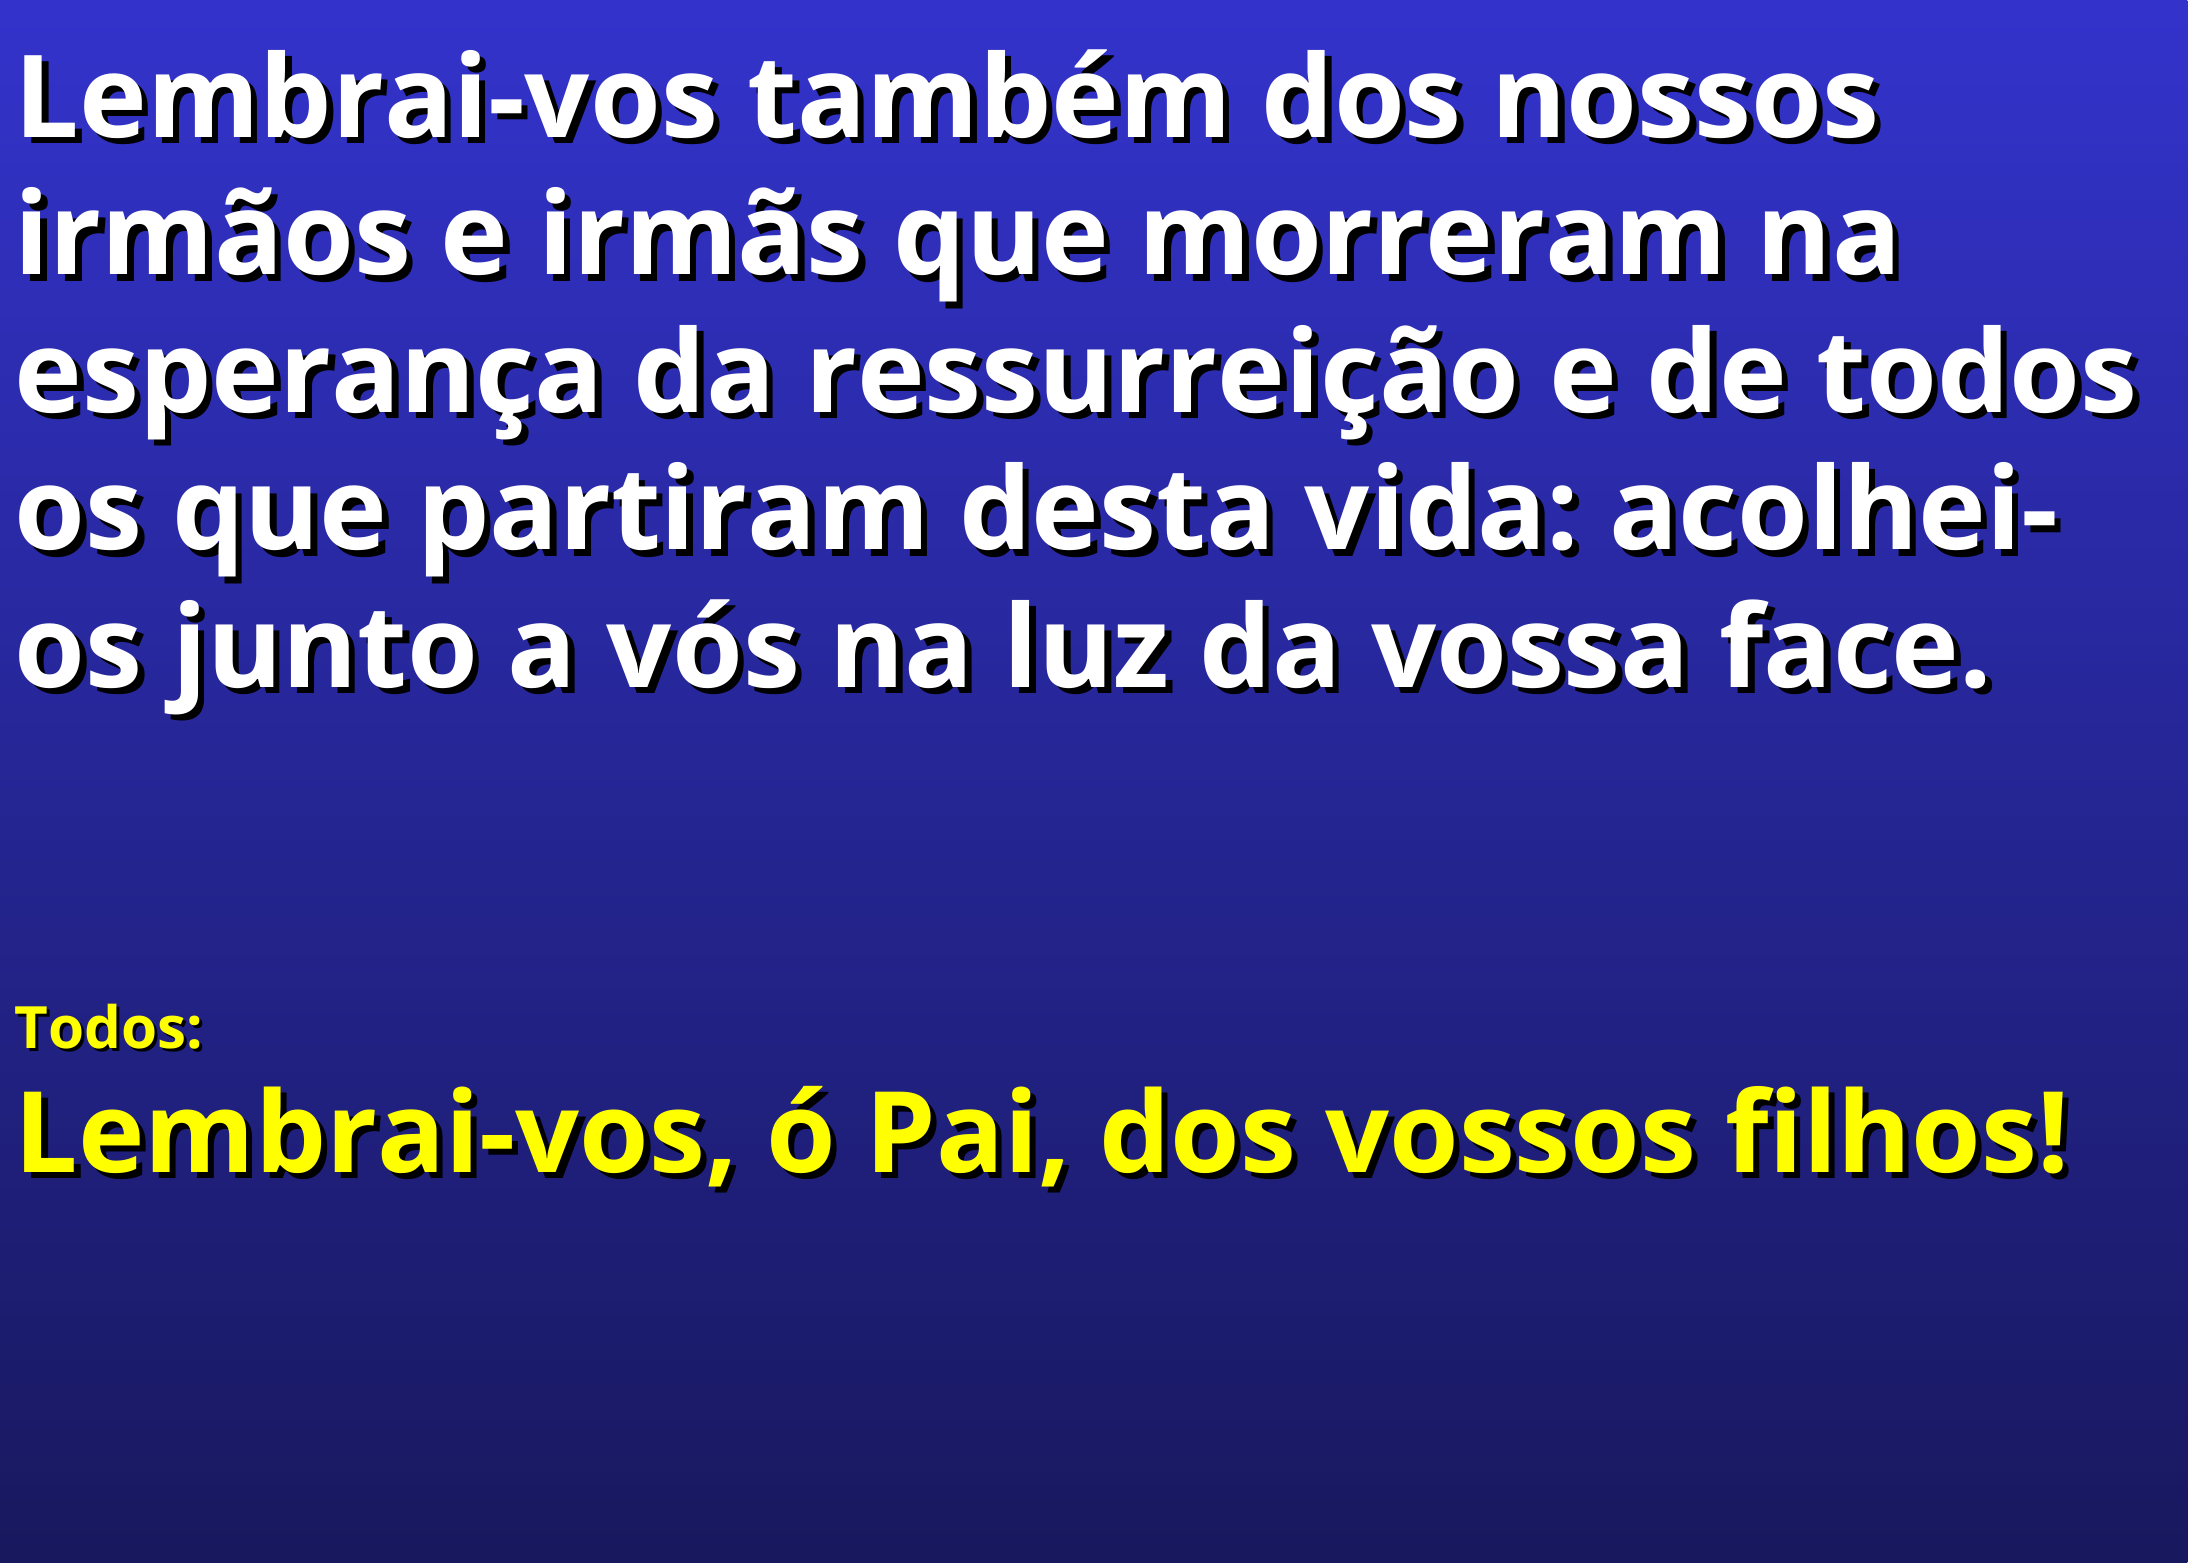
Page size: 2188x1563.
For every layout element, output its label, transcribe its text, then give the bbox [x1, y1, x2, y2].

text_box Lembrai-vos também dos nossos irmãos e irmãs que morreram na esperança da ressurreição e de todos os que partiram desta vida: acolhei-os junto a vós na luz da vossa face. Todos: Lembrai-vos, ó Pai, dos vossos filhos! [0, 15, 2188, 1203]
